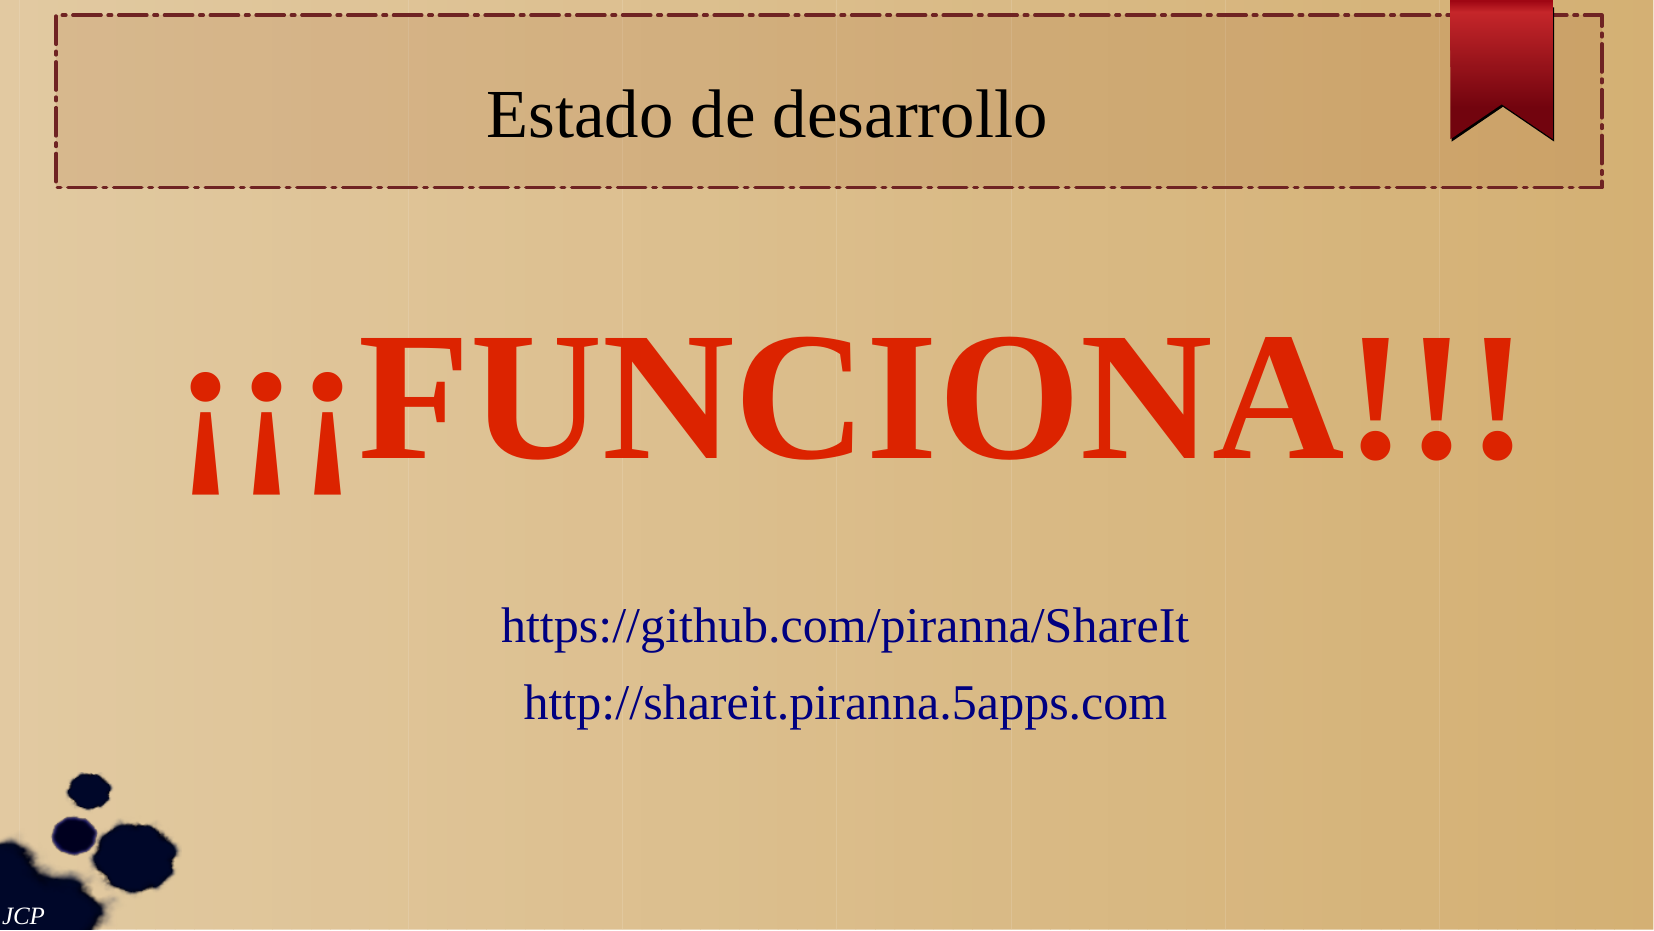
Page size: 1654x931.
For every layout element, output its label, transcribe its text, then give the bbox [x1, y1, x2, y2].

title Estado de desarrollo [82, 37, 1453, 193]
list ¡¡¡FUNCIONA!!! https://github.com/piranna/ShareIt http://shareit.piranna.5apps.com [82, 217, 1538, 758]
title JCP [0, 902, 48, 931]
